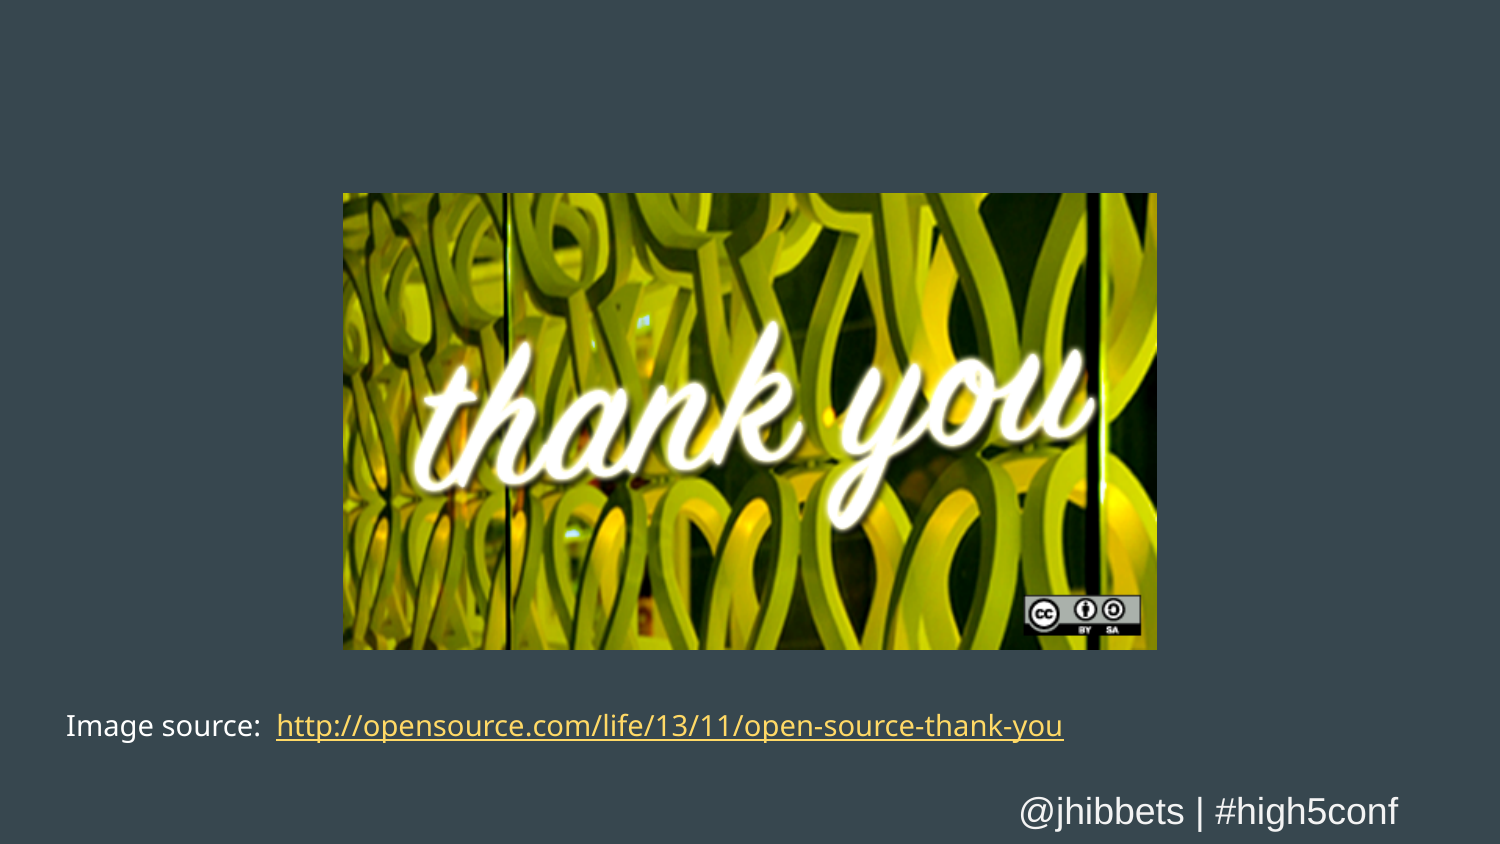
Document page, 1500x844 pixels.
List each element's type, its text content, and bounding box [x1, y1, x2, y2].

text_box Image source: http://opensource.com/life/13/11/open-source-thank-you [51, 686, 1449, 750]
picture [343, 193, 1157, 650]
